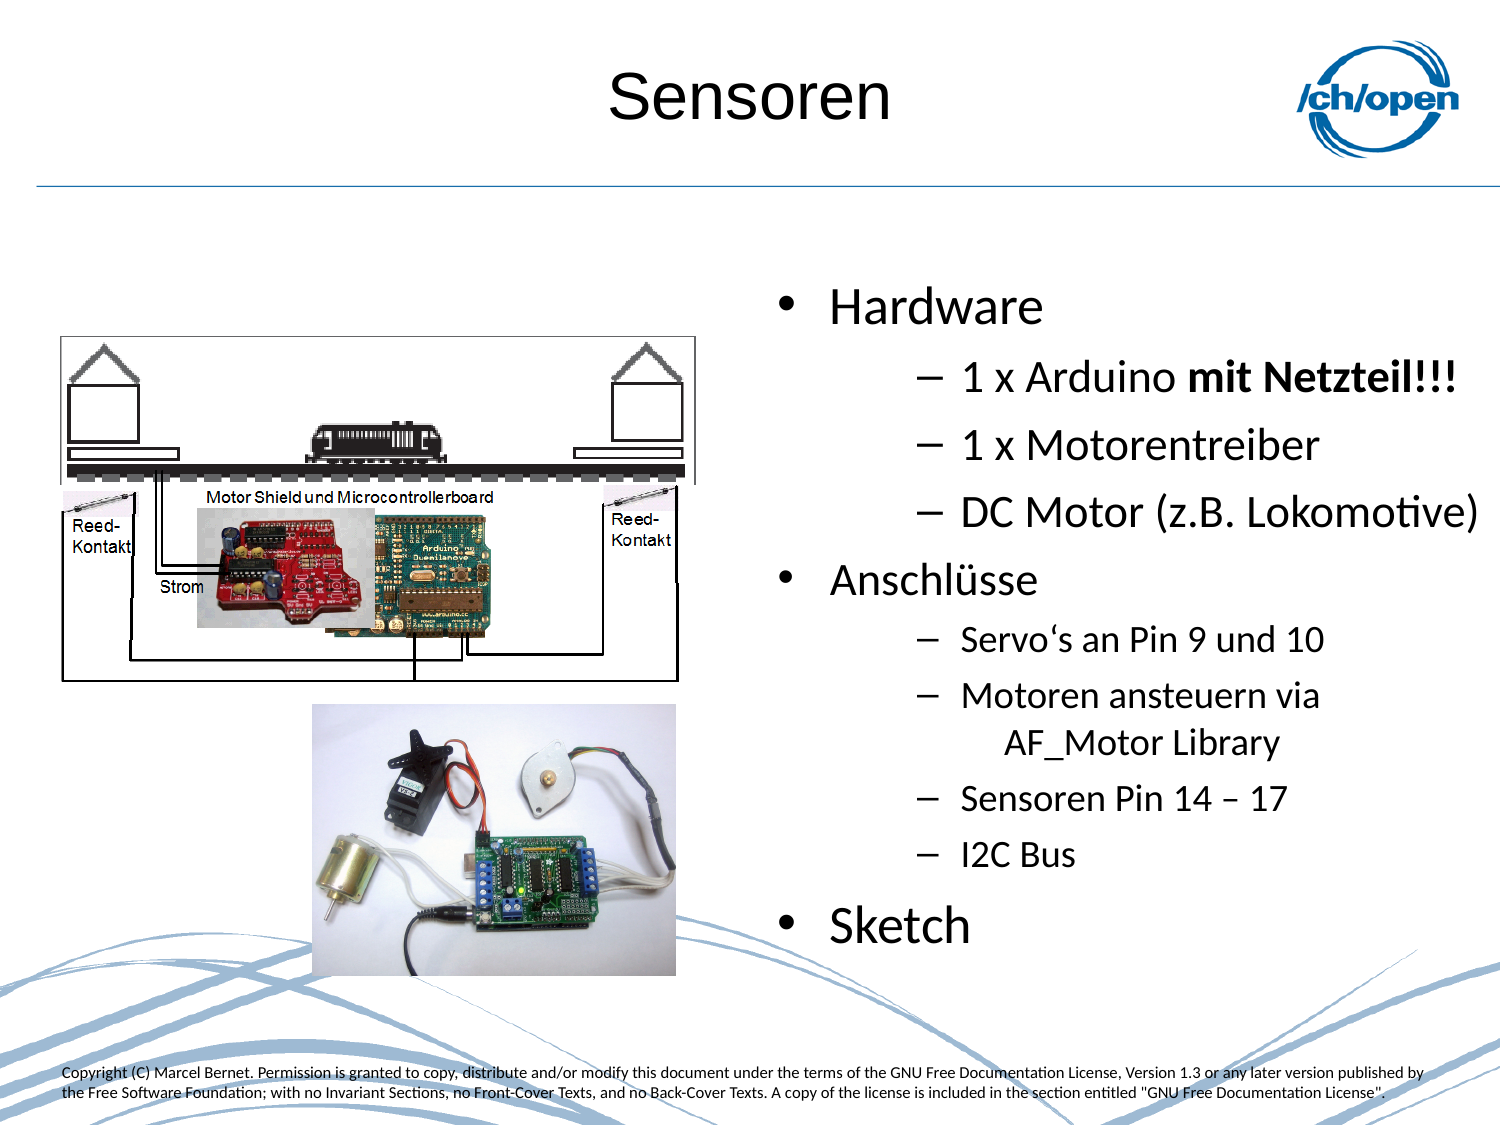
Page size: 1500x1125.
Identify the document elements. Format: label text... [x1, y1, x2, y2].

list Hardware 1 x Arduino mit Netzteil!!! 1 x Motorentreiber DC Motor (z.B. Lokomotive) Anschlüsse Servo‘s an Pin 9 und 10 Motoren ansteuern via AF_Motor Library Sensoren Pin 14 – 17 I2C Bus Sketch [762, 262, 1500, 1005]
picture [41, 314, 704, 682]
picture [312, 704, 676, 976]
title Sensoren [75, 45, 1426, 165]
